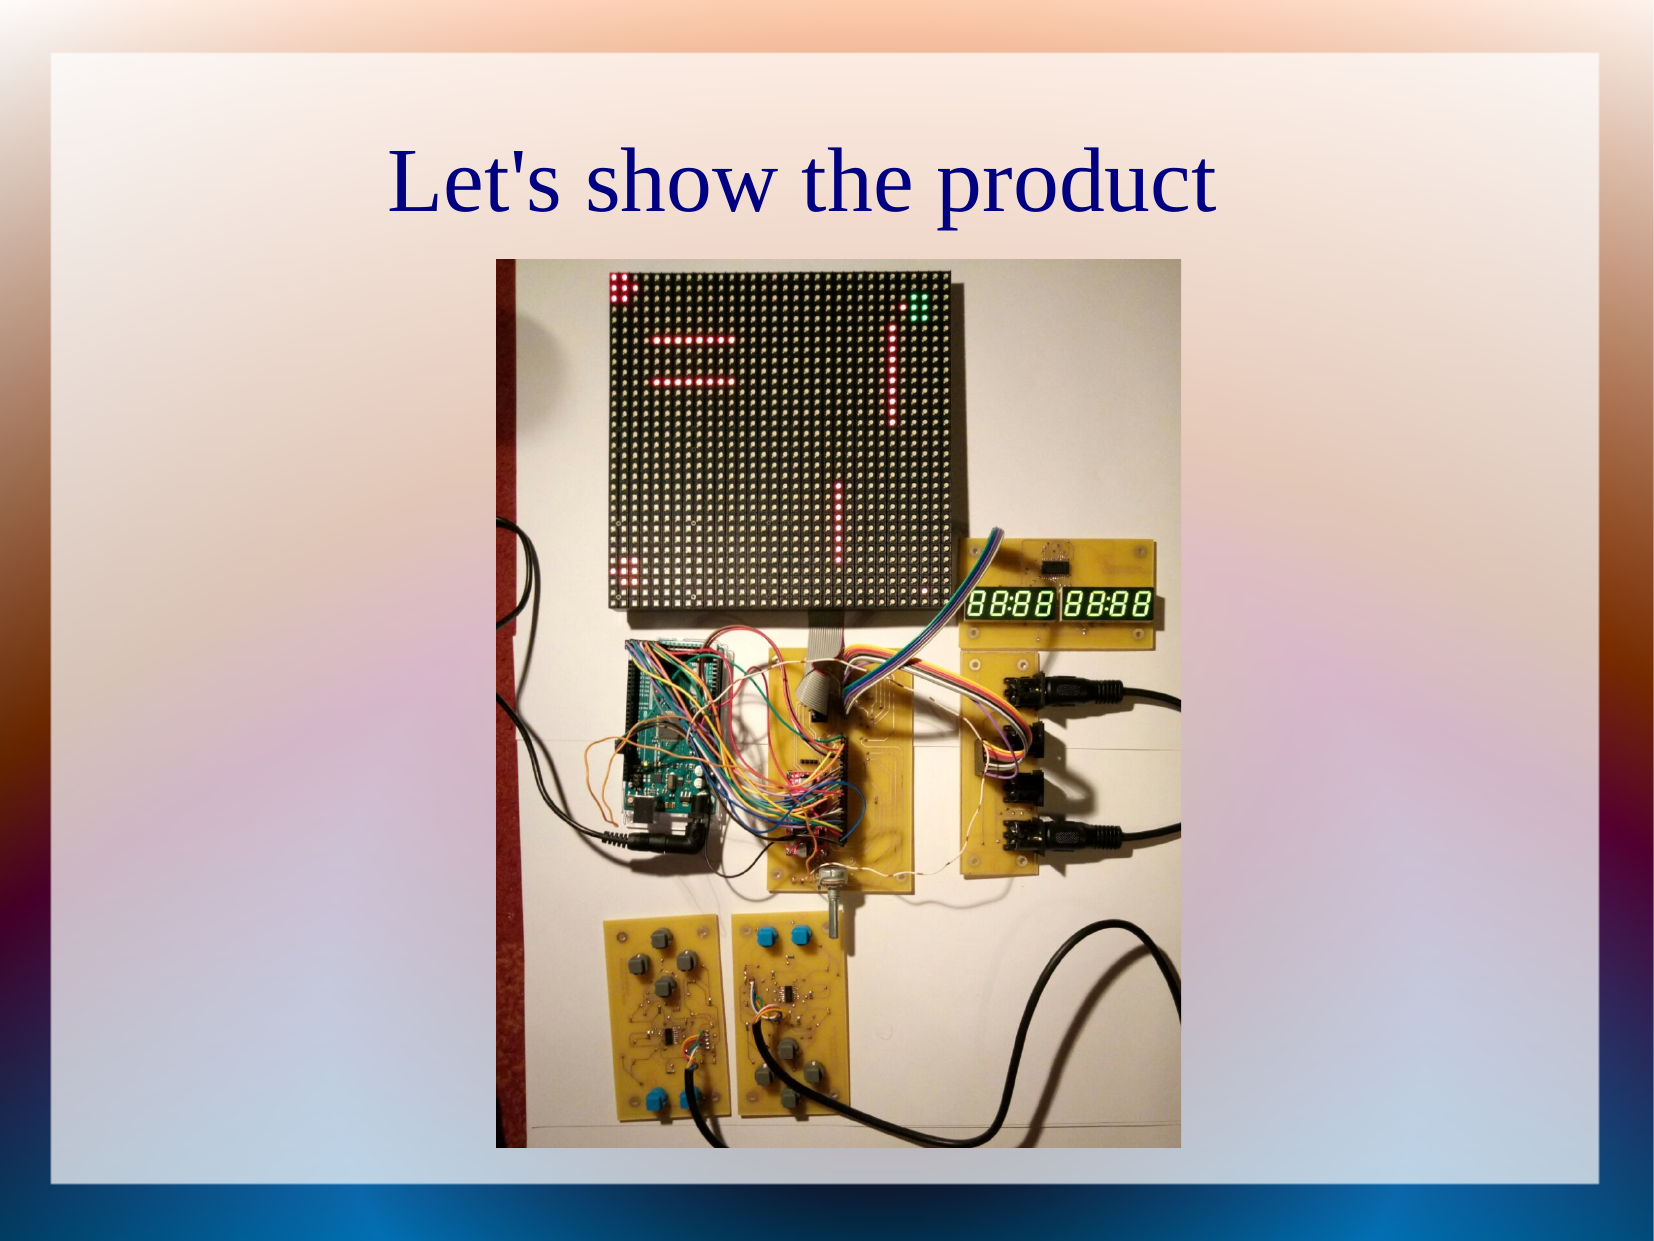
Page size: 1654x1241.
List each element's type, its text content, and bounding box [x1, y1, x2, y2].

picture [0, 0, 1654, 1241]
title Let's show the product [59, 76, 1548, 284]
